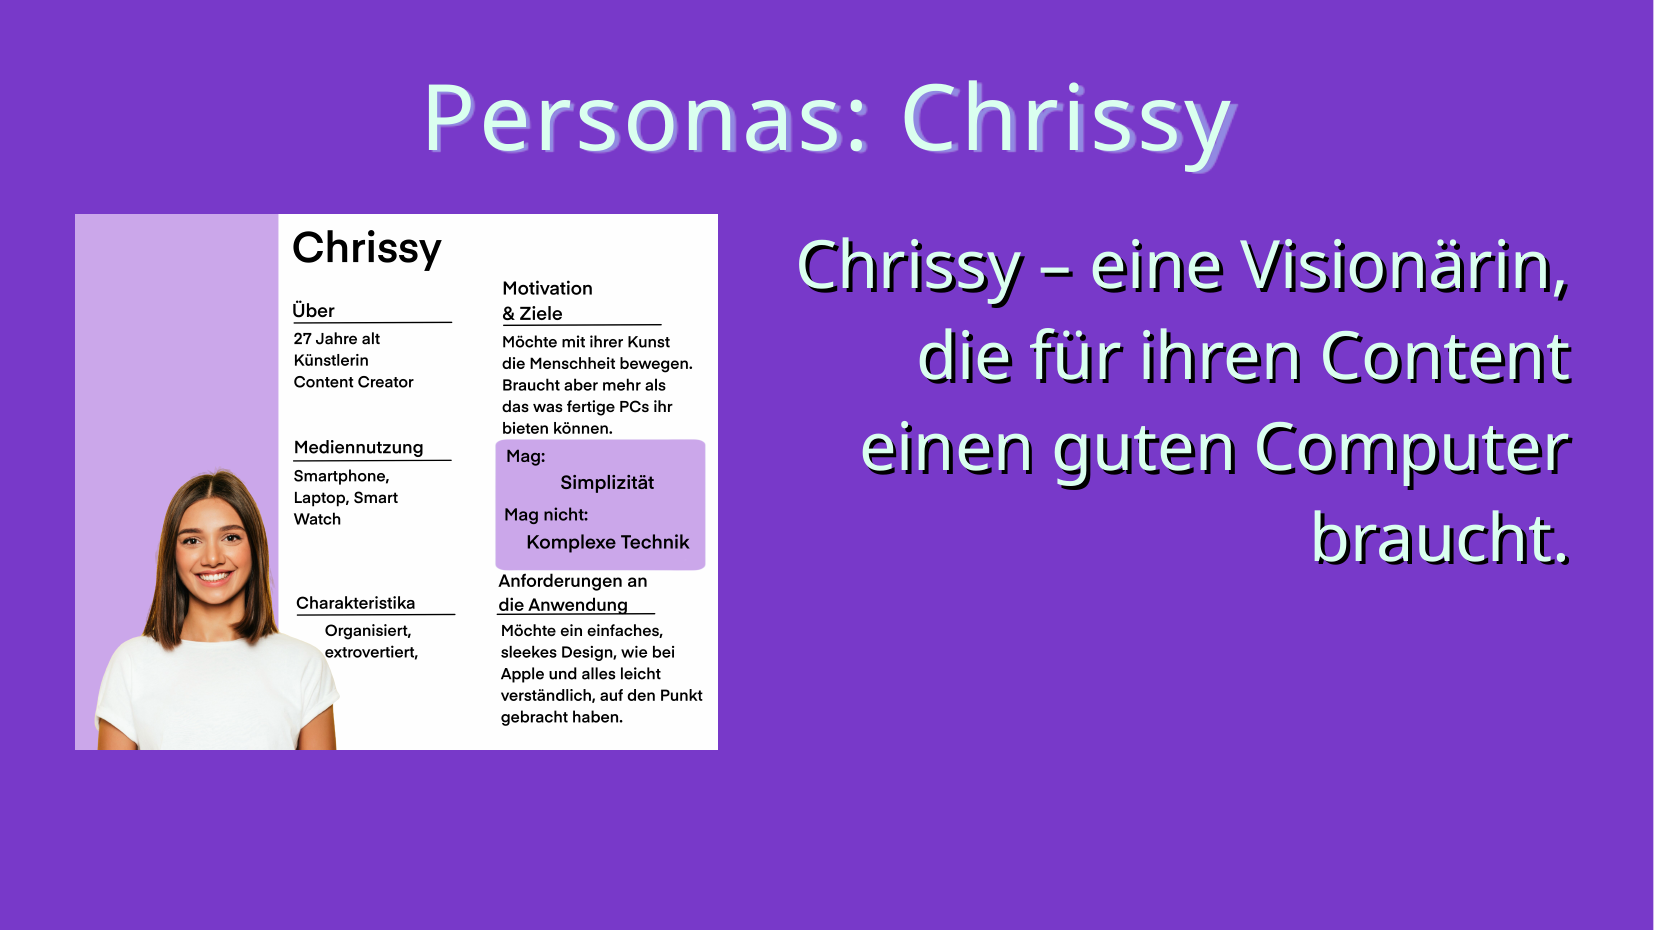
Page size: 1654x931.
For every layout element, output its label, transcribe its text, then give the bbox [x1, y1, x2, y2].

list Chrissy – eine Visionärin, die für ihren Content einen guten Computer braucht. [726, 217, 1571, 758]
title Personas: Chrissy [82, 37, 1571, 193]
picture [75, 214, 718, 751]
